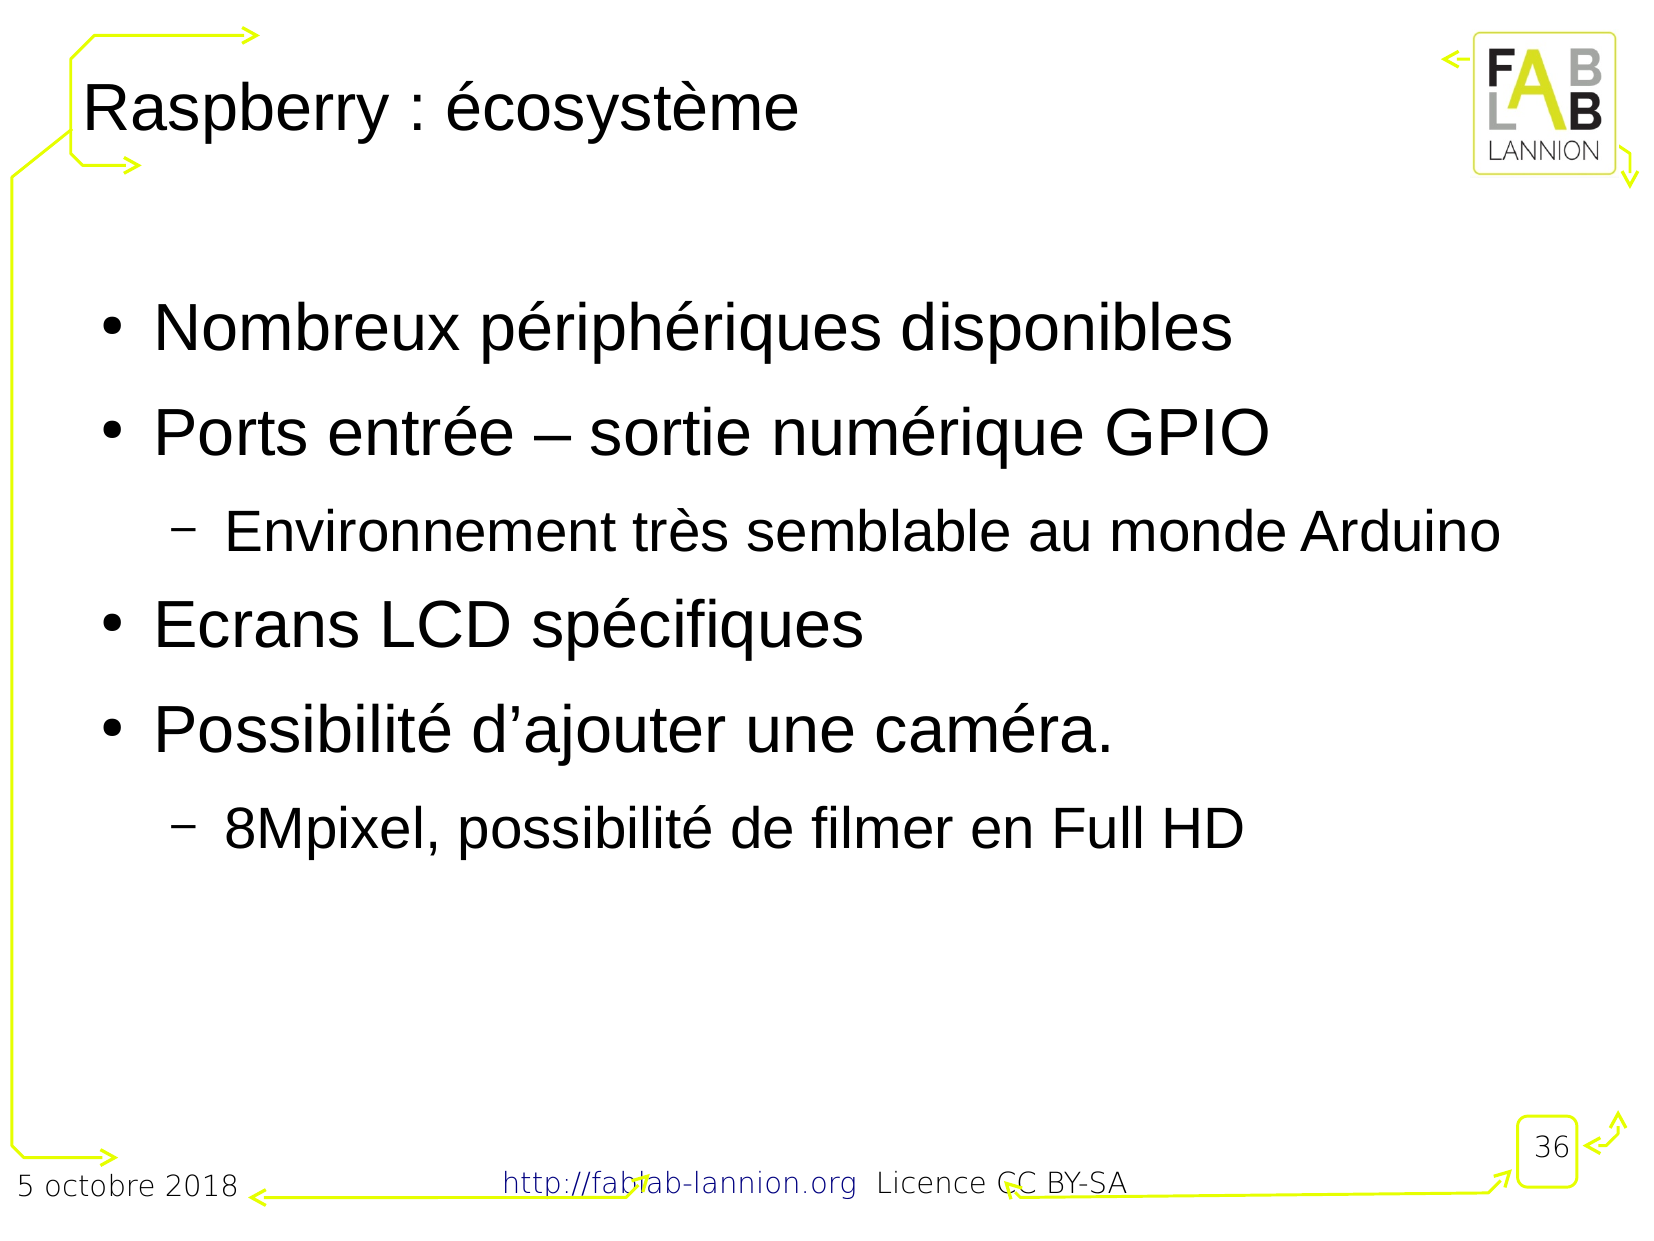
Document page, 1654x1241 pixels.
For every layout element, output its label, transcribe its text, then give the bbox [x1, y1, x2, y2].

list Nombreux périphériques disponibles Ports entrée – sortie numérique GPIO Environnement très semblable au monde Arduino Ecrans LCD spécifiques Possibilité d’ajouter une caméra. 8Mpixel, possibilité de filmer en Full HD [82, 290, 1571, 1010]
title Raspberry : écosystème [82, 49, 1441, 166]
picture [1470, 29, 1619, 178]
